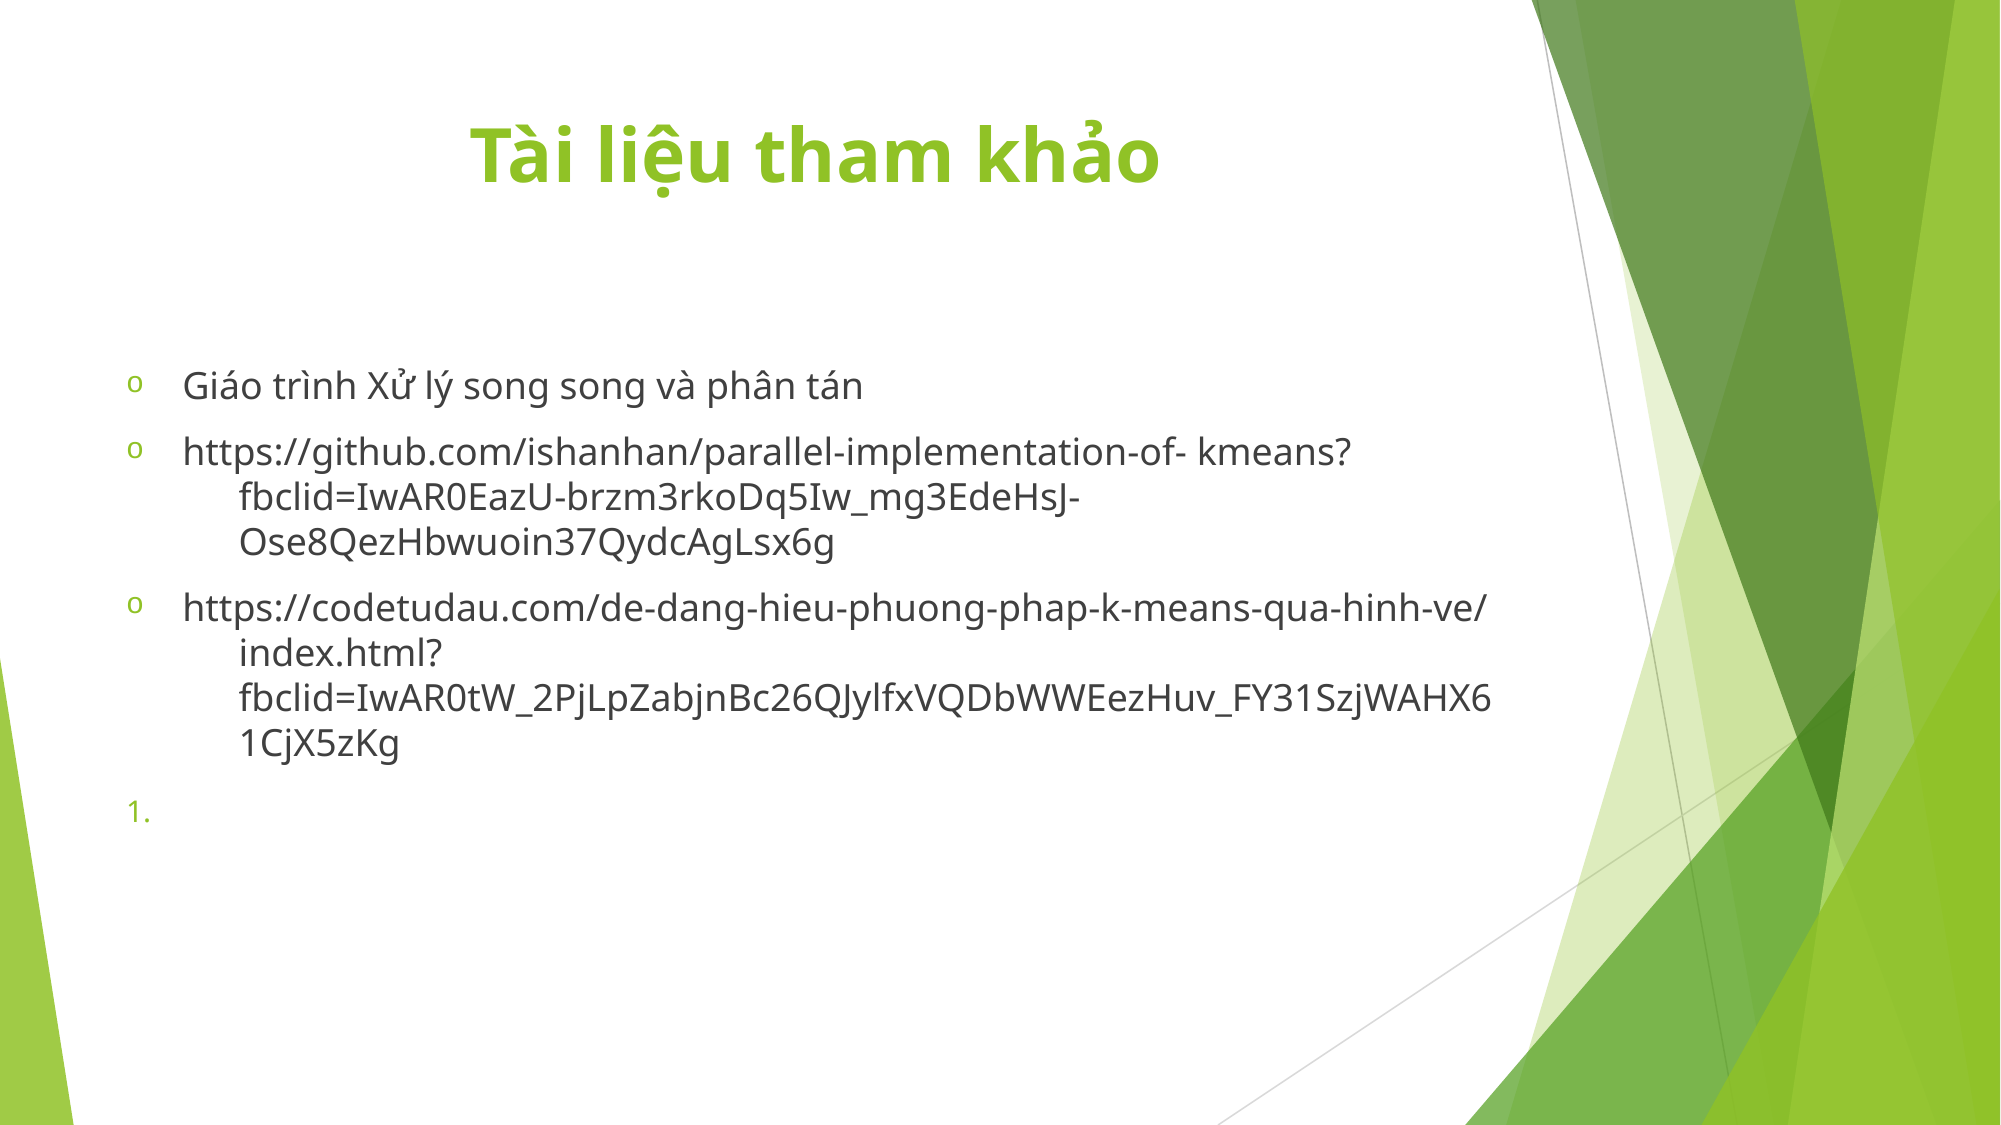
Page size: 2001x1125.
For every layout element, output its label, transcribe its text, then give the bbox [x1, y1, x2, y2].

title Tài liệu tham khảo [111, 99, 1522, 317]
list Giáo trình Xử lý song song và phân tán https://github.com/ishanhan/parallel-implementation-of- kmeans?fbclid=IwAR0EazU-brzm3rkoDq5Iw_mg3EdeHsJ-Ose8QezHbwuoin37QydcAgLsx6g https://codetudau.com/de-dang-hieu-phuong-phap-k-means-qua-hinh-ve/index.html?fbclid=IwAR0tW_2PjLpZabjnBc26QJylfxVQDbWWEezHuv_FY31SzjWAHX61CjX5zKg [111, 354, 1522, 992]
